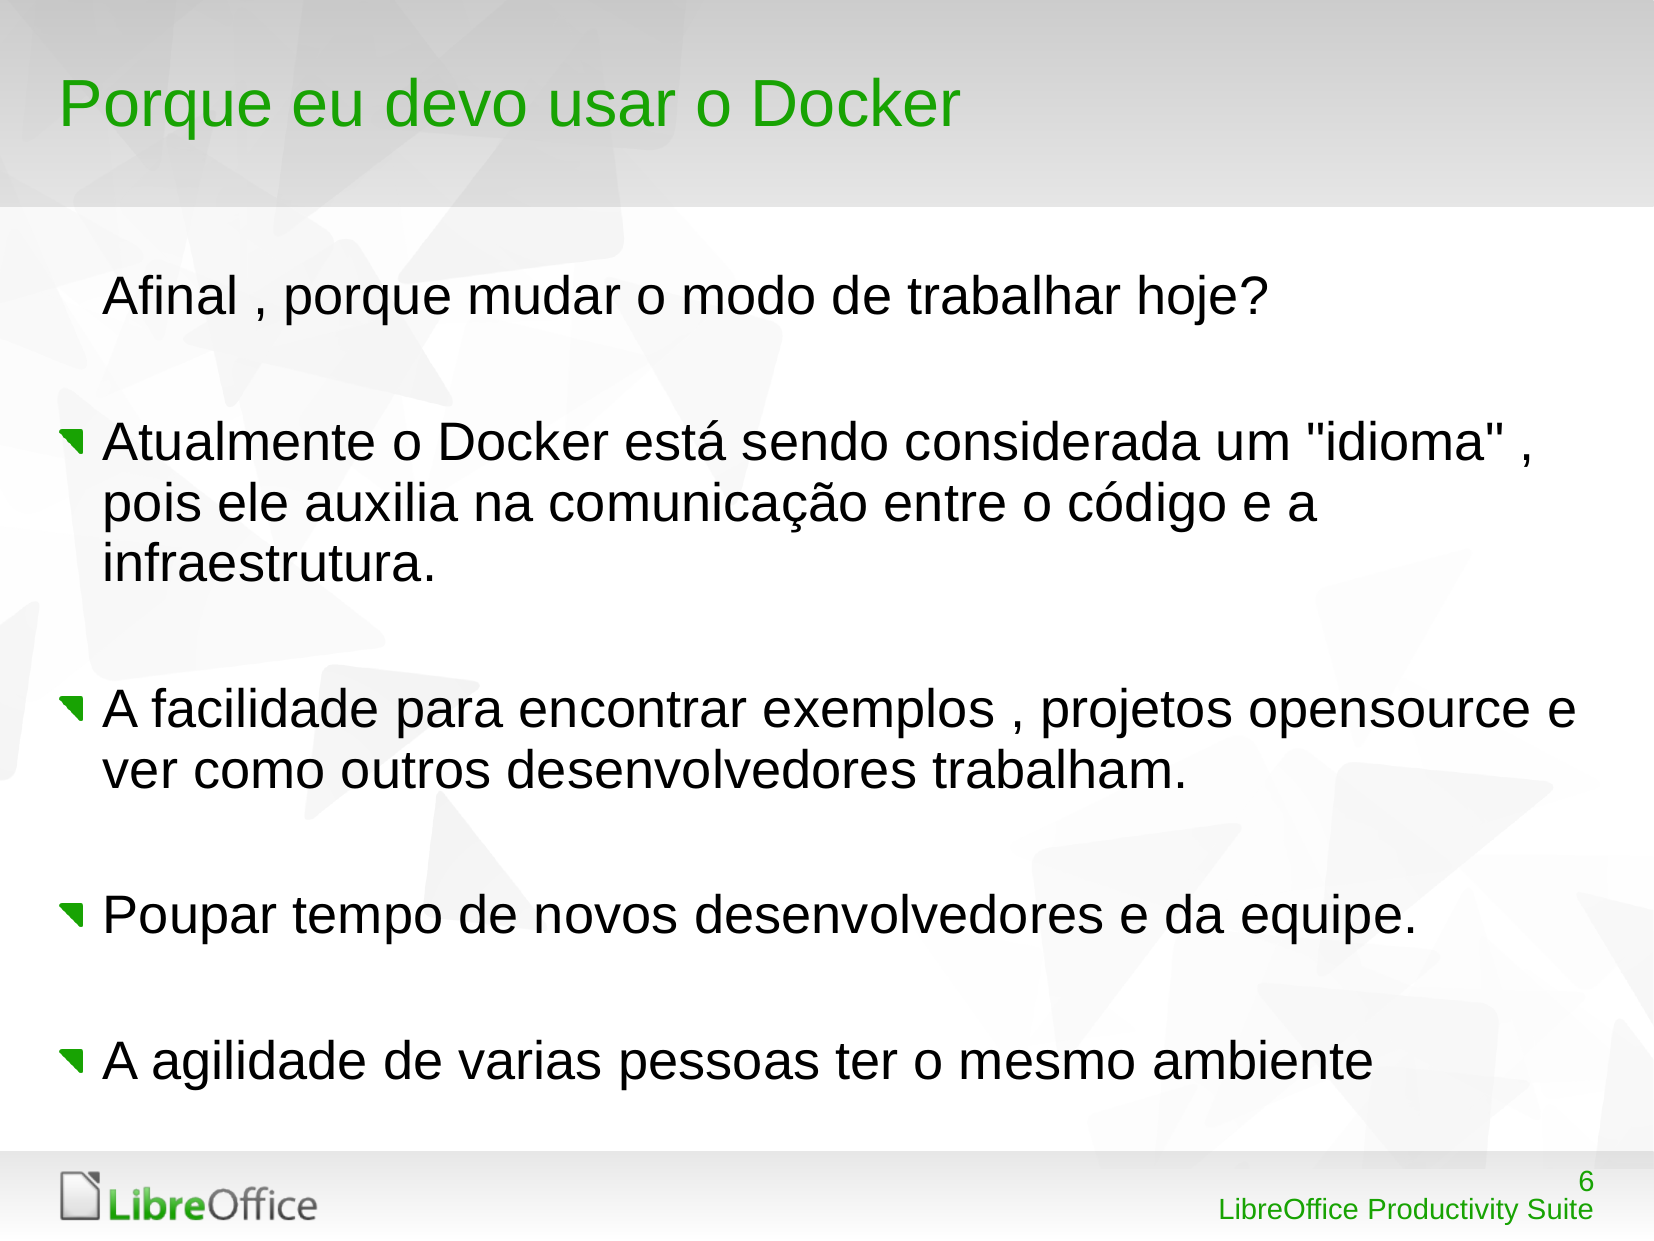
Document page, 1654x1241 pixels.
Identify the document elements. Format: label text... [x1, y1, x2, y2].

picture [915, 548, 1654, 1169]
picture [41, 1152, 337, 1240]
picture [0, 0, 783, 931]
title Porque eu devo usar o Docker [59, 29, 1595, 178]
list Afinal , porque mudar o modo de trabalhar hoje? Atualmente o Docker está sendo considerada um "idioma" , pois ele auxilia na comunicação entre o código e a infraestrutura. A facilidade para encontrar exemplos , projetos opensource e ver como outros desenvolvedores trabalham. Poupar tempo de novos desenvolvedores e da equipe. A agilidade de varias pessoas ter o mesmo ambiente [59, 265, 1595, 1092]
